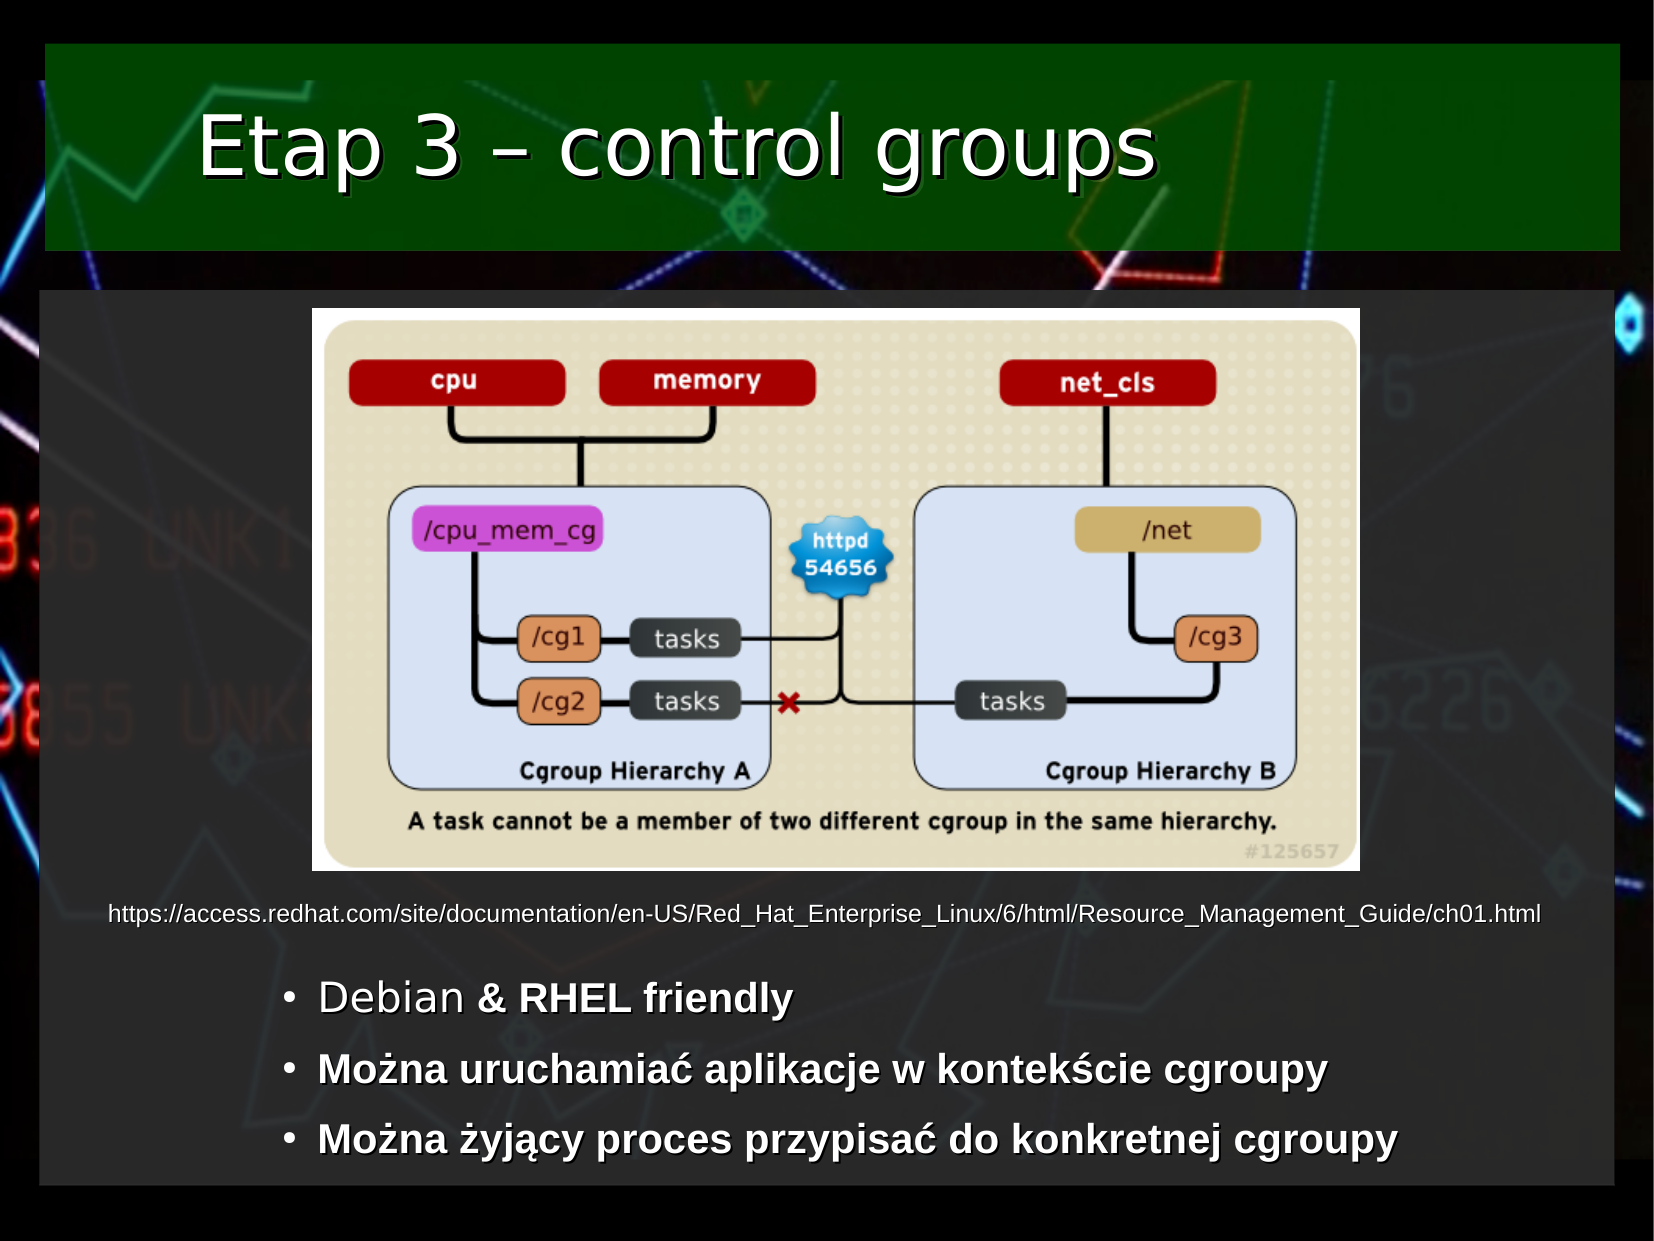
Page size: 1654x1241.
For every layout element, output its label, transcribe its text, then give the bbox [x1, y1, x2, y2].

text_box [39, 290, 1615, 1186]
picture [0, 0, 1654, 1241]
text_box https://access.redhat.com/site/documentation/en-US/Red_Hat_Enterprise_Linux/6/html/Resource_Management_Guide/ch01.html [93, 878, 1561, 922]
text_box Debian & RHEL friendly Można uruchamiać aplikacje w kontekście cgroupy Można żyjący proces przypisać do konkretnej cgroupy [267, 942, 1415, 1146]
title Etap 3 – control groups [45, 43, 1621, 251]
